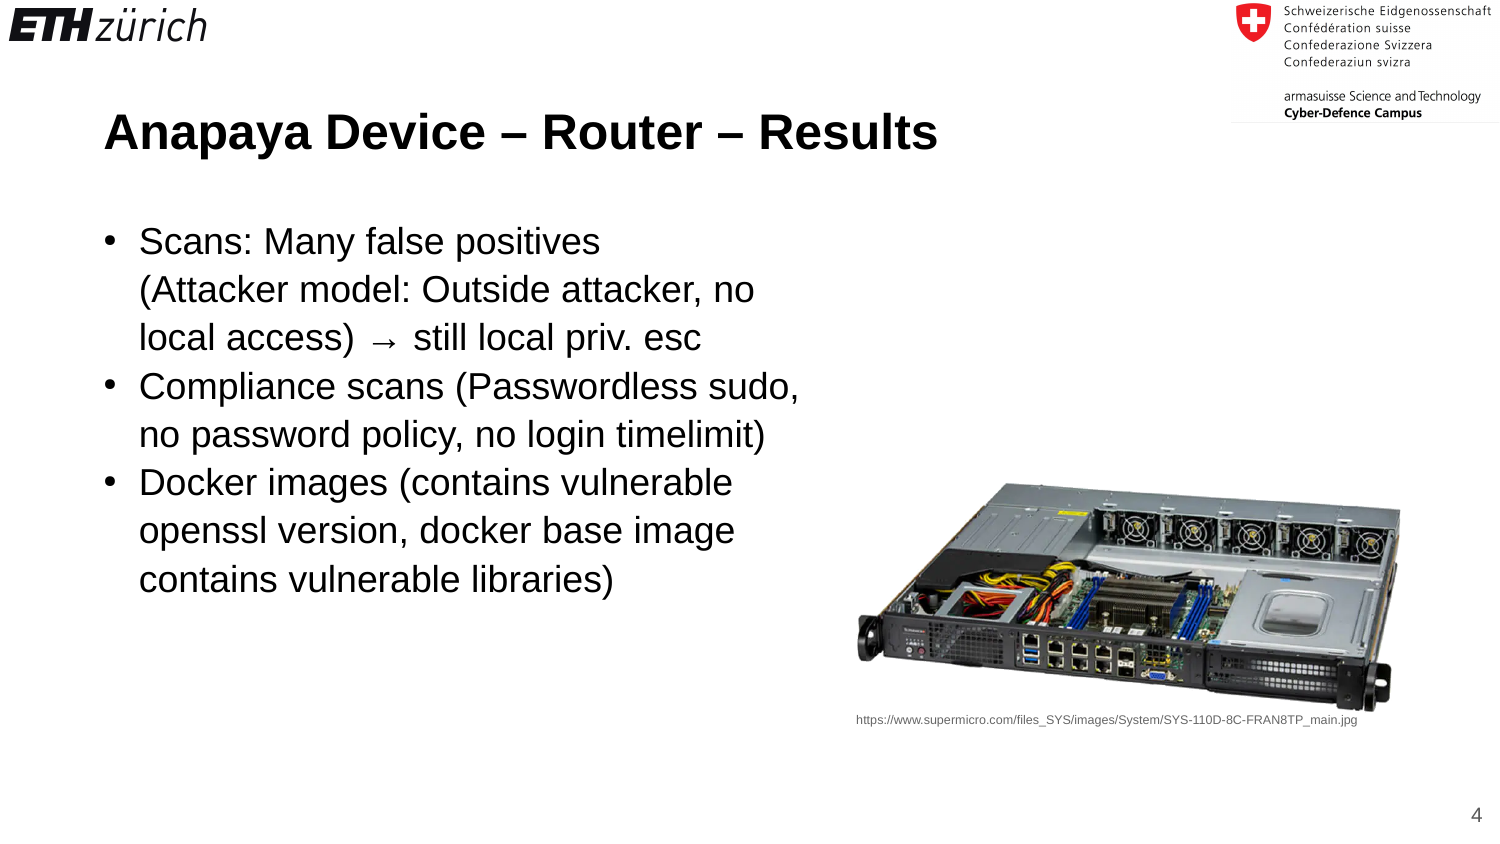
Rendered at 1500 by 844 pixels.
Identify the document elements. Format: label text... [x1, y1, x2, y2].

picture [1231, 0, 1500, 123]
picture [841, 481, 1433, 705]
picture [8, 8, 207, 42]
text_box Scans: Many false positives (Attacker model: Outside attacker, no local access) → still local priv. esc Compliance scans (Passwordless sudo, no password policy, no login timelimit) Docker images (contains vulnerable openssl version, docker base image contains vulnerable libraries) [88, 206, 827, 680]
text_box Anapaya Device – Router – Results [88, 88, 1182, 178]
text_box https://www.supermicro.com/files_SYS/images/System/SYS-110D-8C-FRAN8TP_main.jpg [841, 705, 1433, 765]
